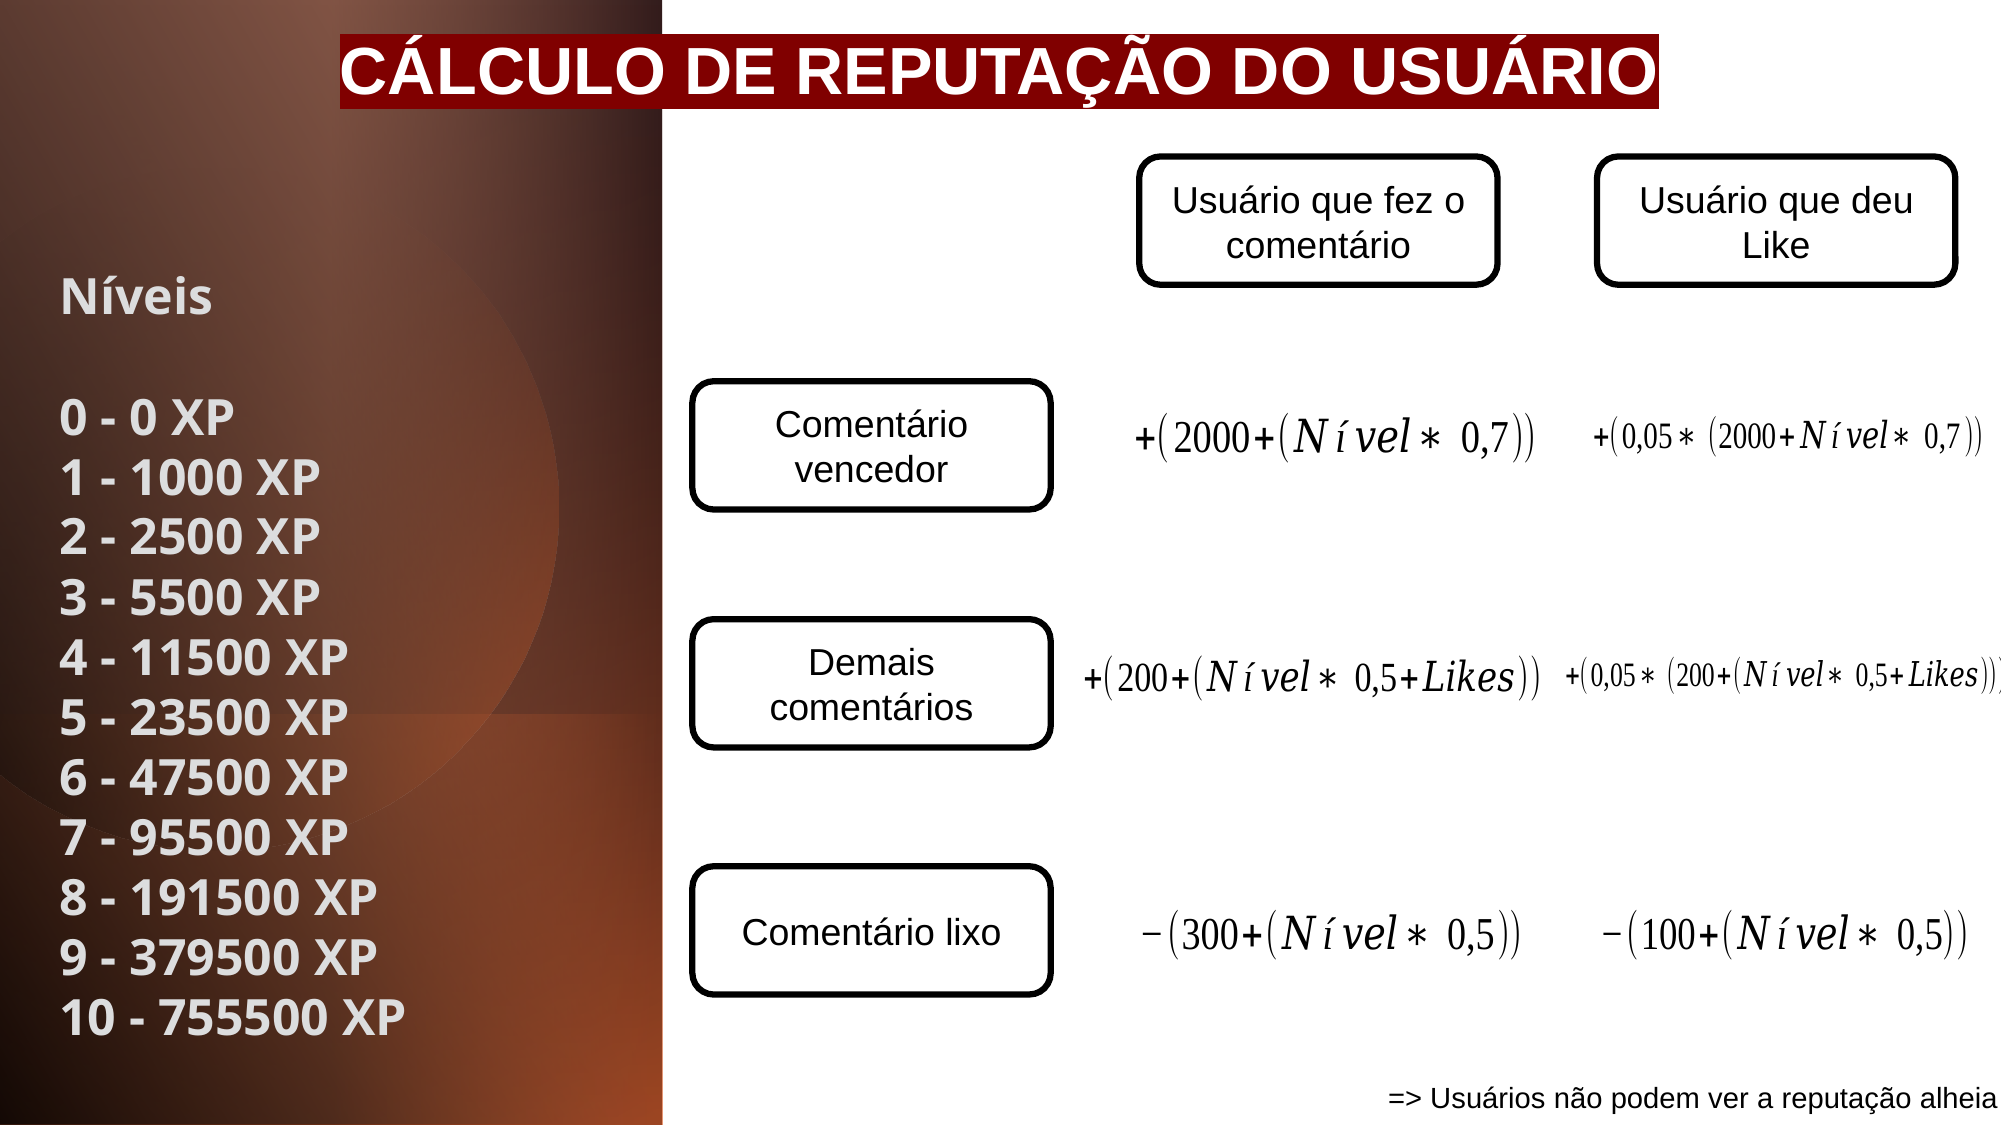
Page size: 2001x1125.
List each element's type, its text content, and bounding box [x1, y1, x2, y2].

chart [1585, 413, 1991, 459]
text_box CÁLCULO DE REPUTAÇÃO DO USUÁRIO [325, 20, 1675, 116]
chart [1129, 906, 1532, 963]
chart [1558, 653, 2000, 696]
chart [1074, 652, 1549, 703]
chart [1125, 409, 1547, 465]
text_box Demais comentários [692, 619, 1051, 748]
text_box Usuário que deu Like [1597, 156, 1956, 285]
text_box => Usuários não podem ver a reputação alheia [1373, 1072, 2000, 1123]
chart [1590, 906, 1979, 963]
text_box Níveis 0 - 0 XP 1 - 1000 XP 2 - 2500 XP 3 - 5500 XP 4 - 11500 XP 5 - 23500 XP 6 - 47500 XP 7 - 95500 XP 8 - 191500 XP 9 - 379500 XP 10 - 755500 XP [44, 257, 677, 1053]
text_box Comentário vencedor [692, 381, 1051, 510]
text_box Usuário que fez o comentário [1139, 156, 1498, 285]
text_box [0, 0, 2000, 1125]
text_box Comentário lixo [692, 866, 1051, 995]
